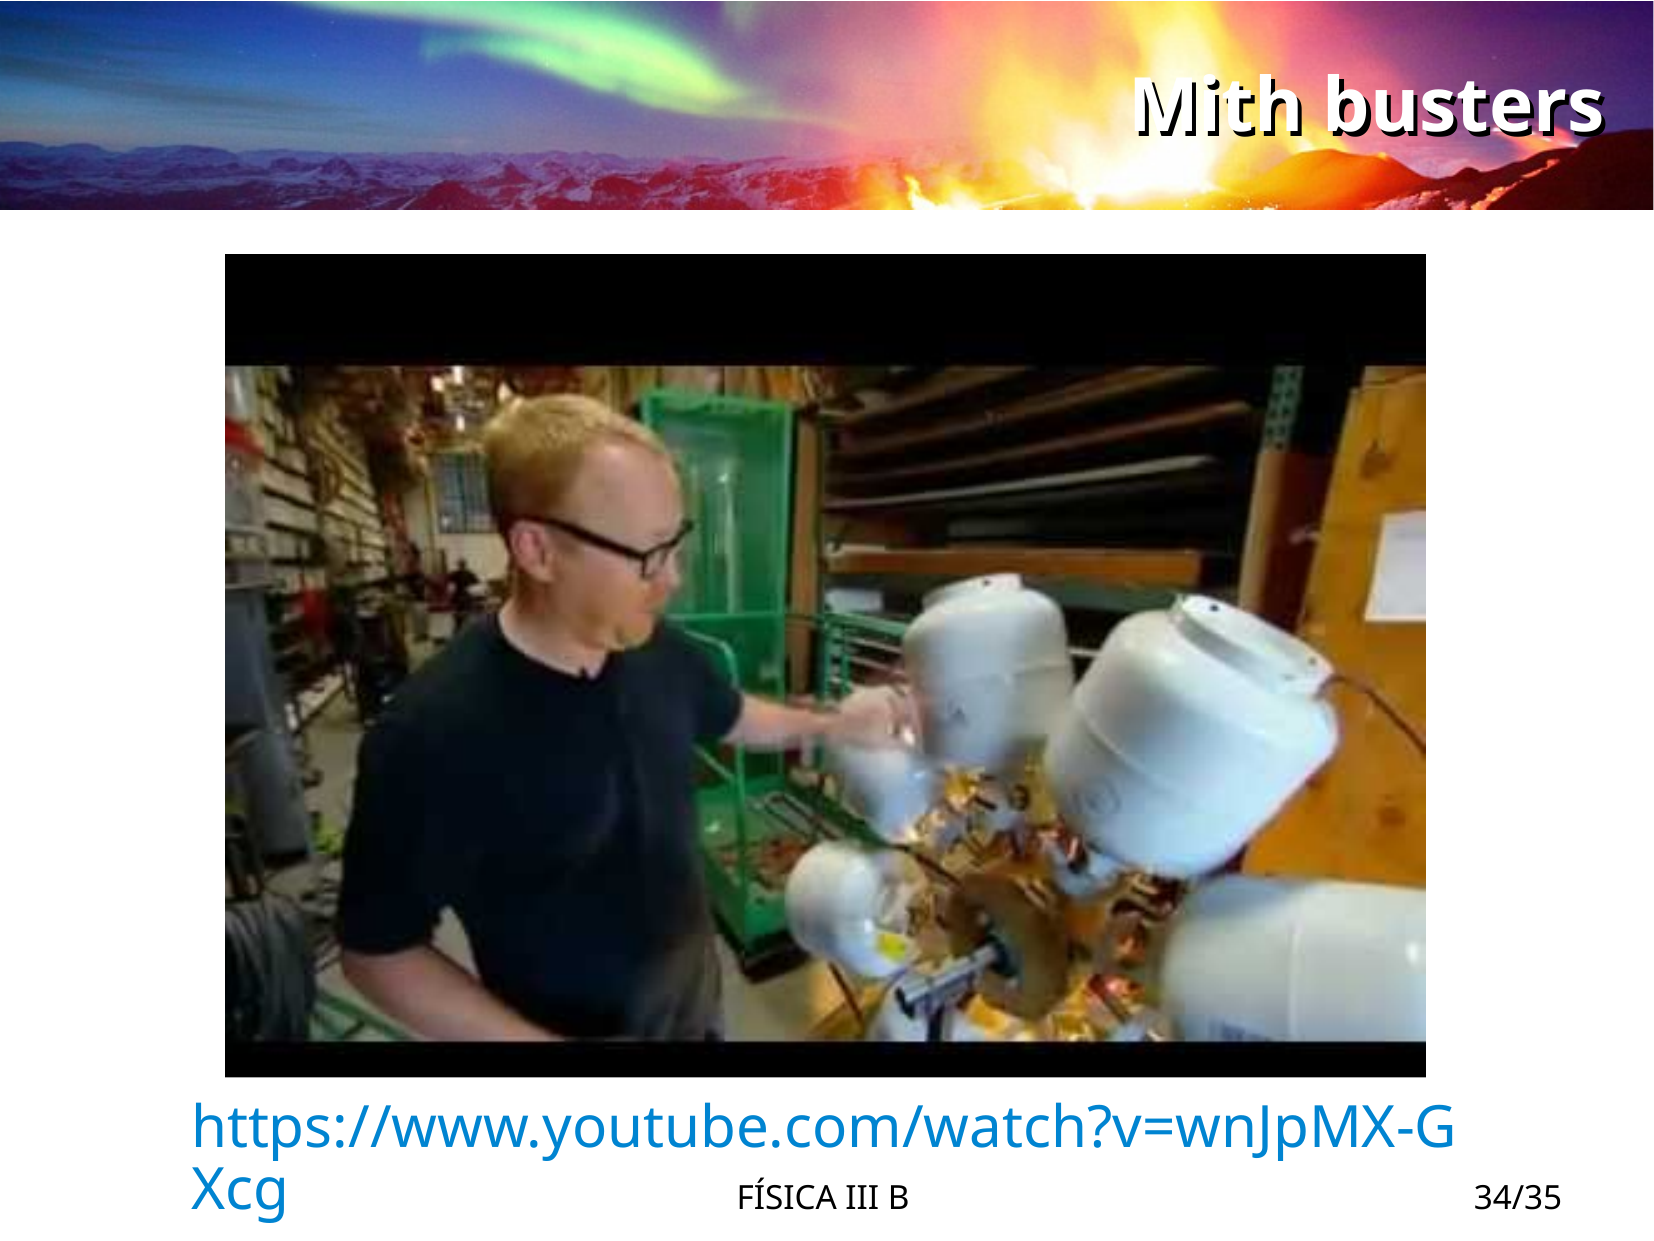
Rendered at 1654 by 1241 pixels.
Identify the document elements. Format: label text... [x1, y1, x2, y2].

picture [0, 1, 1654, 210]
picture [225, 254, 1426, 1077]
title Mith busters [45, 15, 1606, 191]
text_box https://www.youtube.com/watch?v=wnJpMX-GXcg [176, 1077, 1477, 1164]
